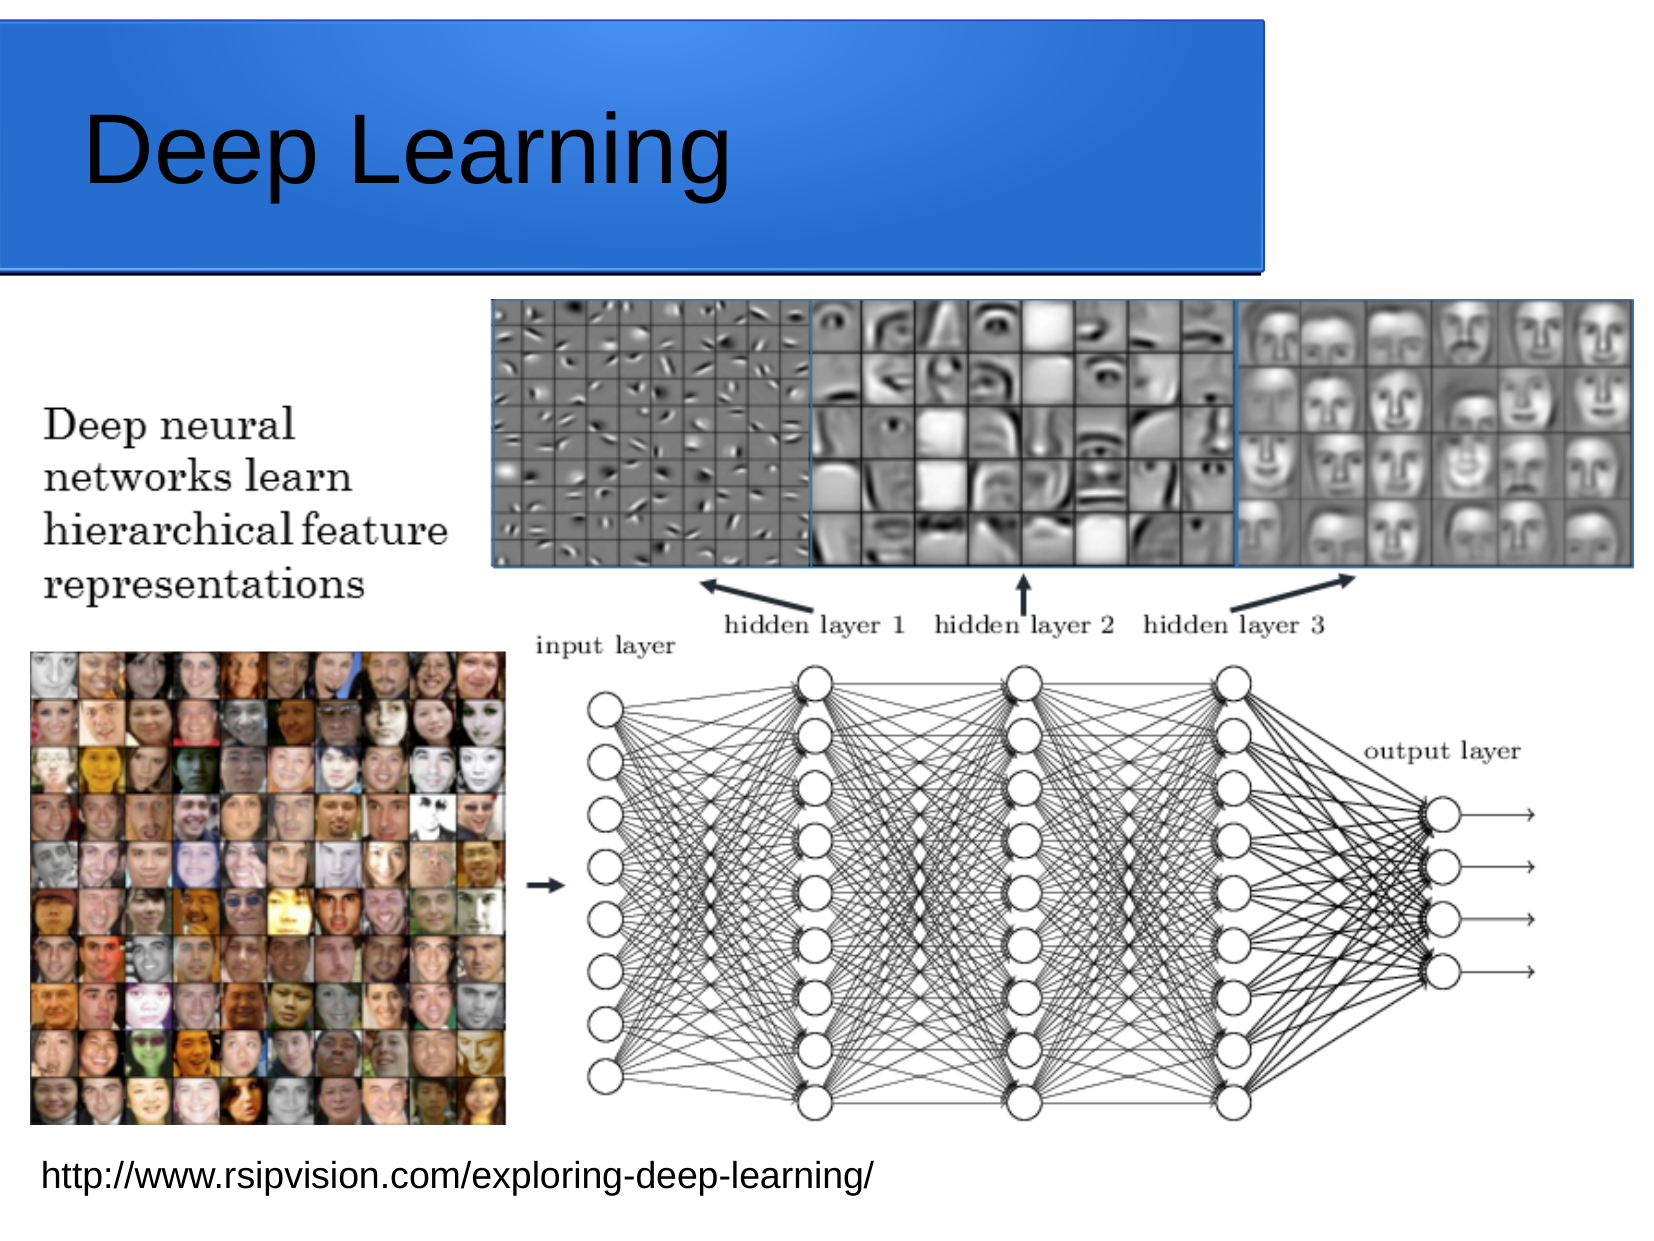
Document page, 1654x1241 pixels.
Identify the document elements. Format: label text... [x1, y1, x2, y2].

text_box http://www.rsipvision.com/exploring-deep-learning/ [26, 1147, 890, 1241]
picture [30, 299, 1634, 1126]
title Deep Learning [82, 47, 1235, 252]
